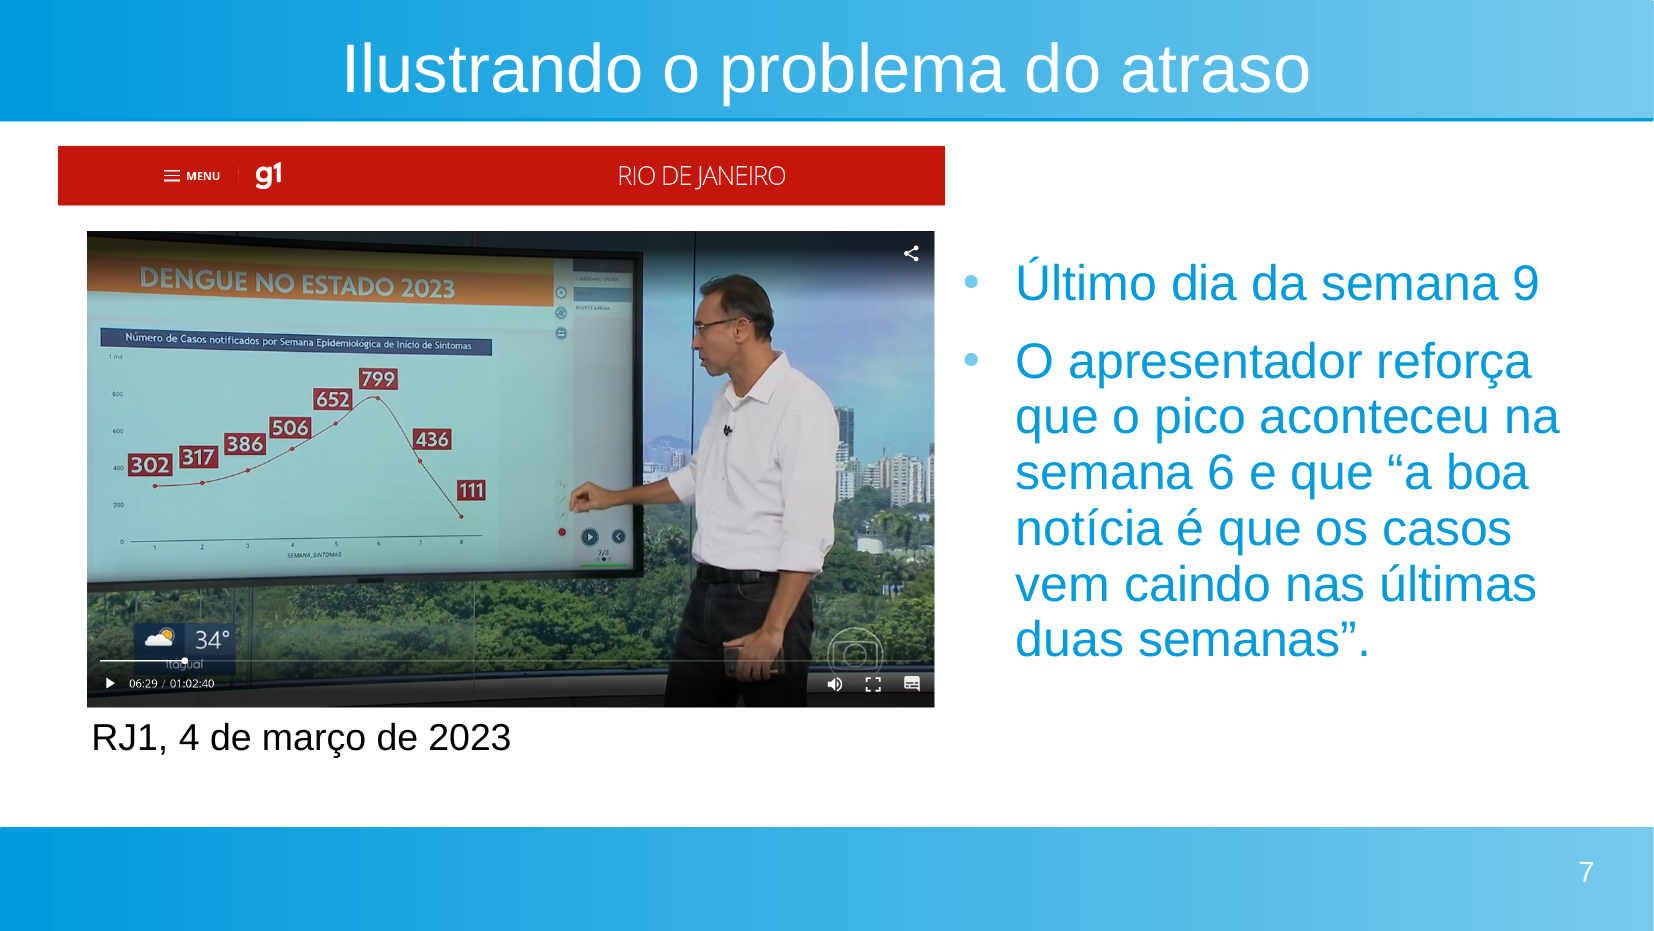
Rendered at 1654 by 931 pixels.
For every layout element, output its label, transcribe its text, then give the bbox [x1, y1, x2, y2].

title Ilustrando o problema do atraso [59, 29, 1595, 108]
text_box RJ1, 4 de março de 2023 [5, 708, 863, 766]
picture [58, 145, 945, 712]
list Último dia da semana 9 O apresentador reforça que o pico aconteceu na semana 6 e que “a boa notícia é que os casos vem caindo nas últimas duas semanas”. [944, 177, 1596, 768]
